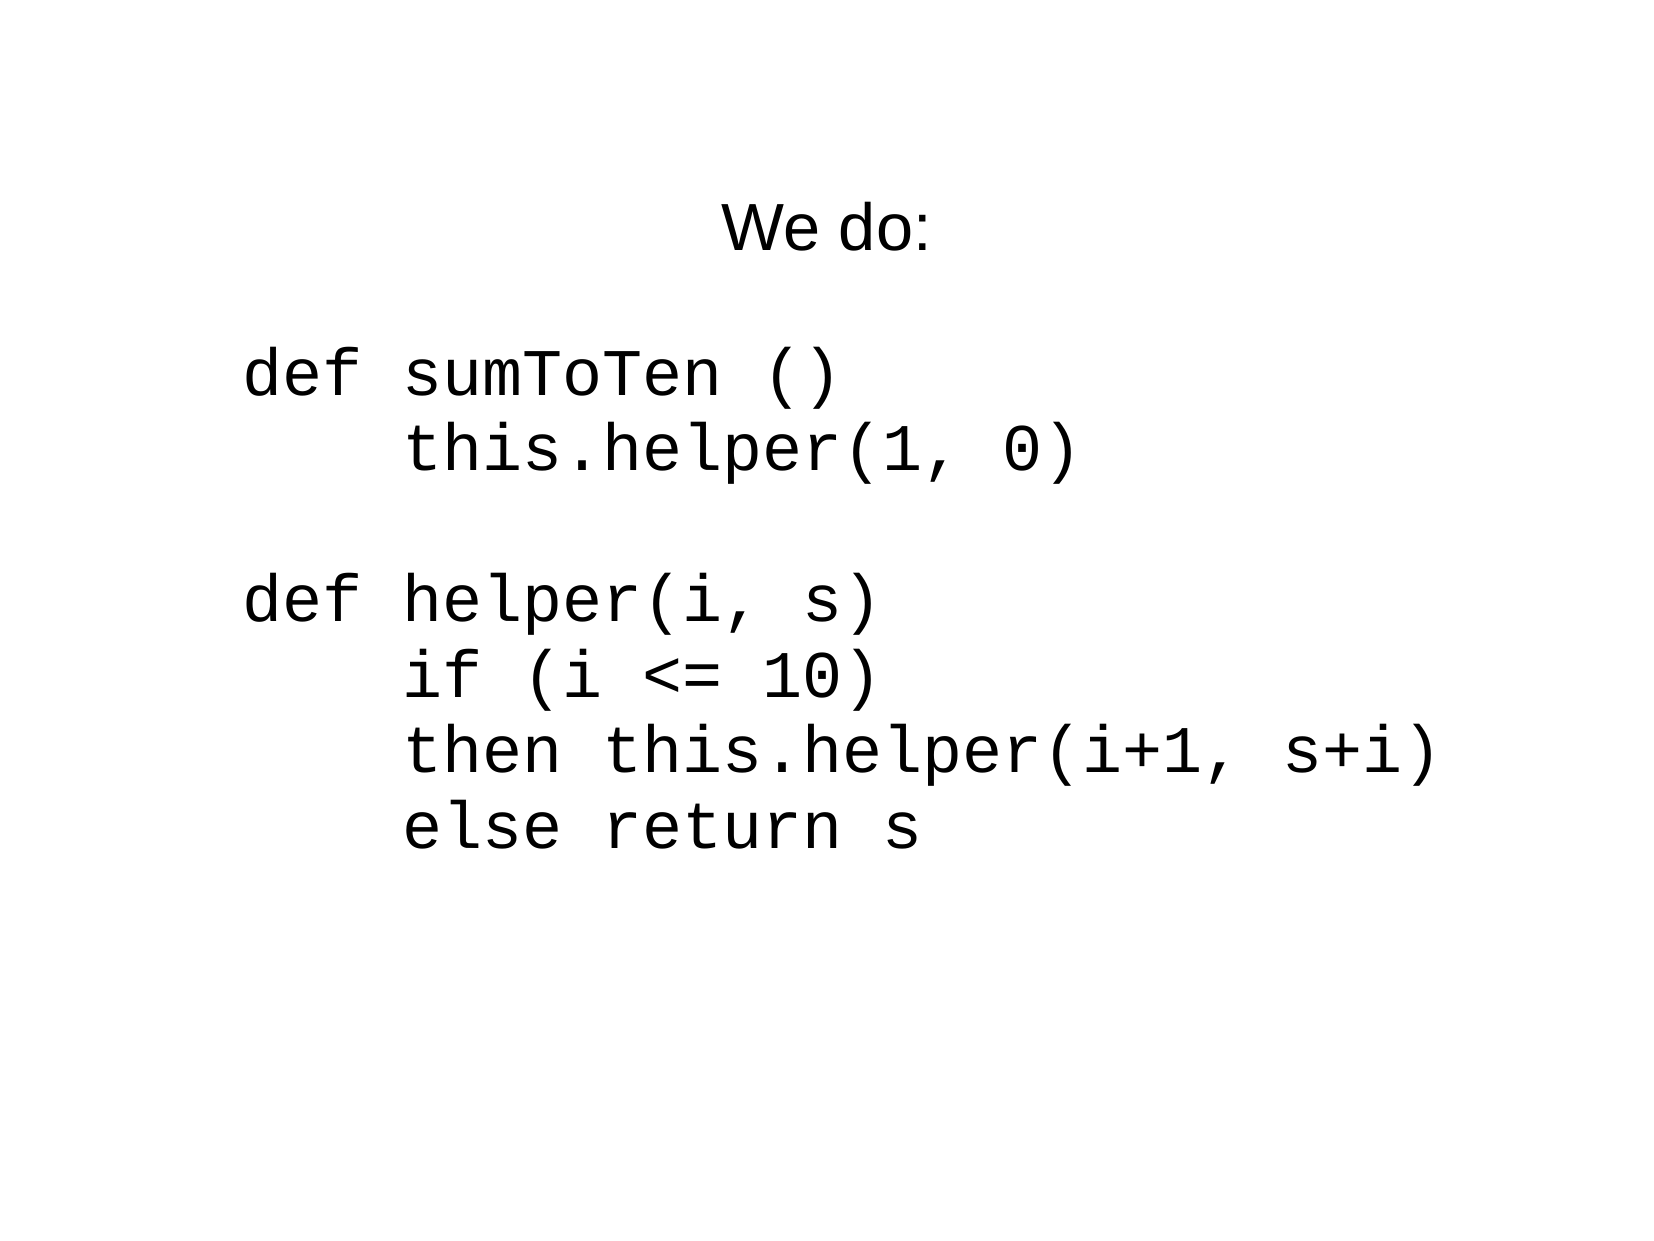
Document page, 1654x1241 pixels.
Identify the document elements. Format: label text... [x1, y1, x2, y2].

subtitle We do: def sumToTen () this.helper(1, 0) def helper(i, s) if (i <= 10) then this.helper(i+1, s+i) else return s [82, 49, 1571, 1010]
